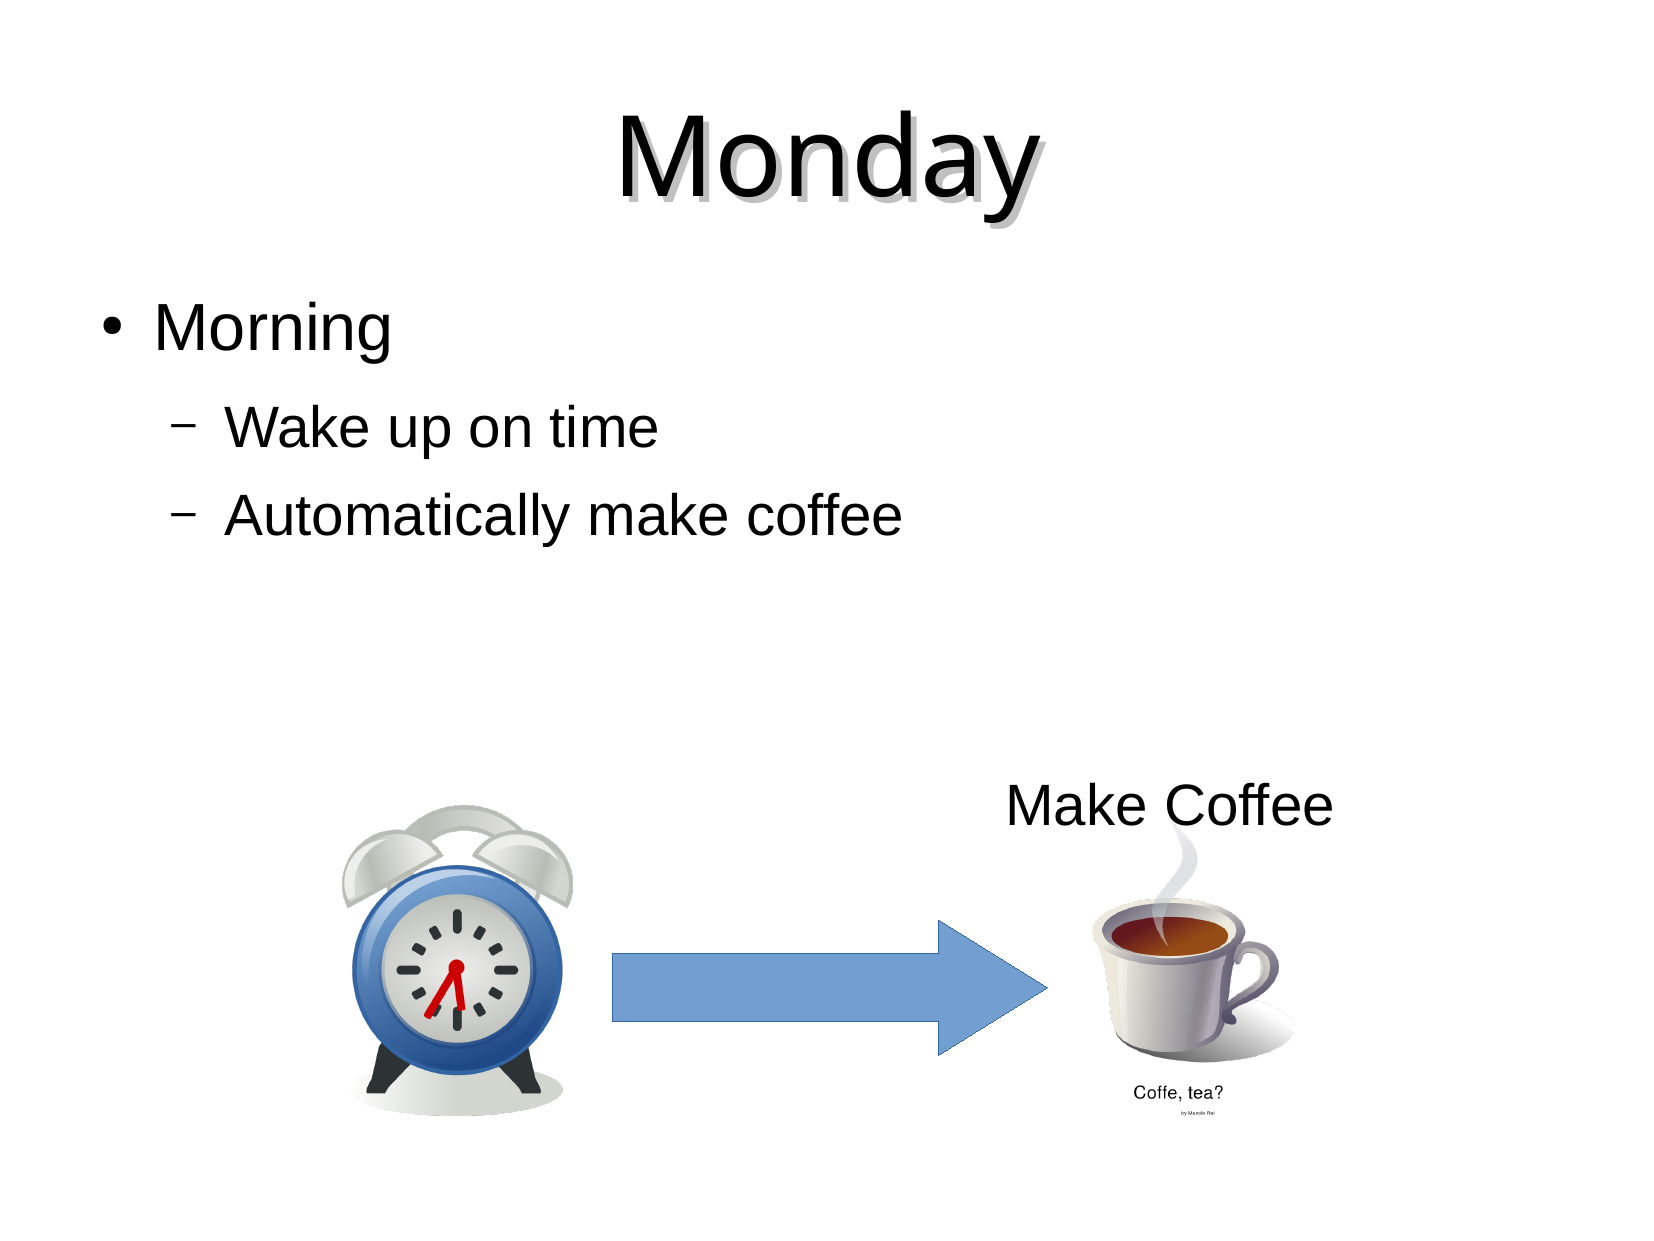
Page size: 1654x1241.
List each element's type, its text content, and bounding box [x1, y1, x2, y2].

picture [1092, 846, 1294, 1116]
title Monday [82, 49, 1571, 257]
text_box Make Coffee [990, 765, 1351, 846]
list Morning Wake up on time Automatically make coffee [82, 290, 1571, 1010]
text_box [612, 920, 1048, 1056]
picture [342, 805, 573, 1116]
